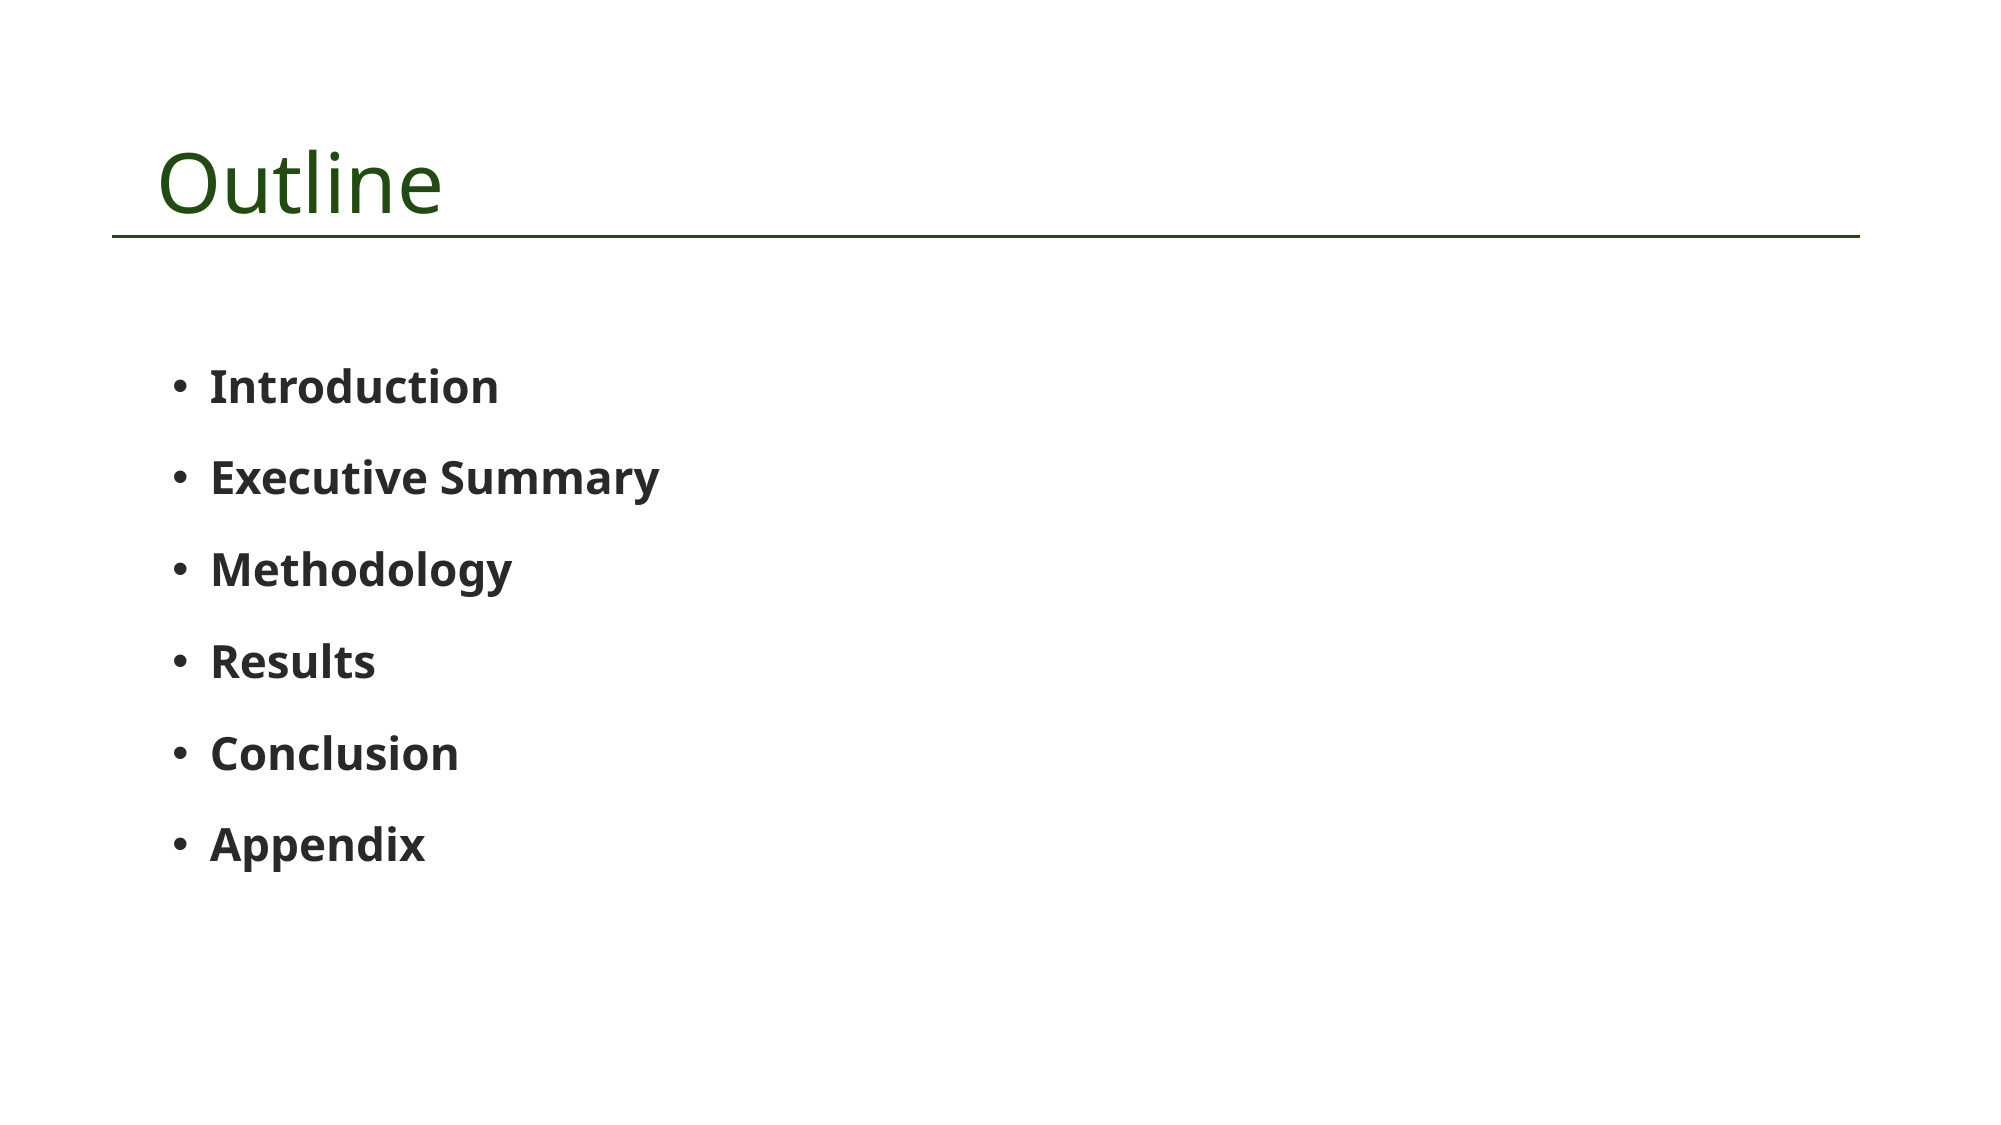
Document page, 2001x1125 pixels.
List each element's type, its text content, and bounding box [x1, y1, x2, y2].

text_box Outline [141, 124, 709, 227]
text_box Introduction Executive Summary Methodology Results Conclusion Appendix [157, 346, 1005, 892]
